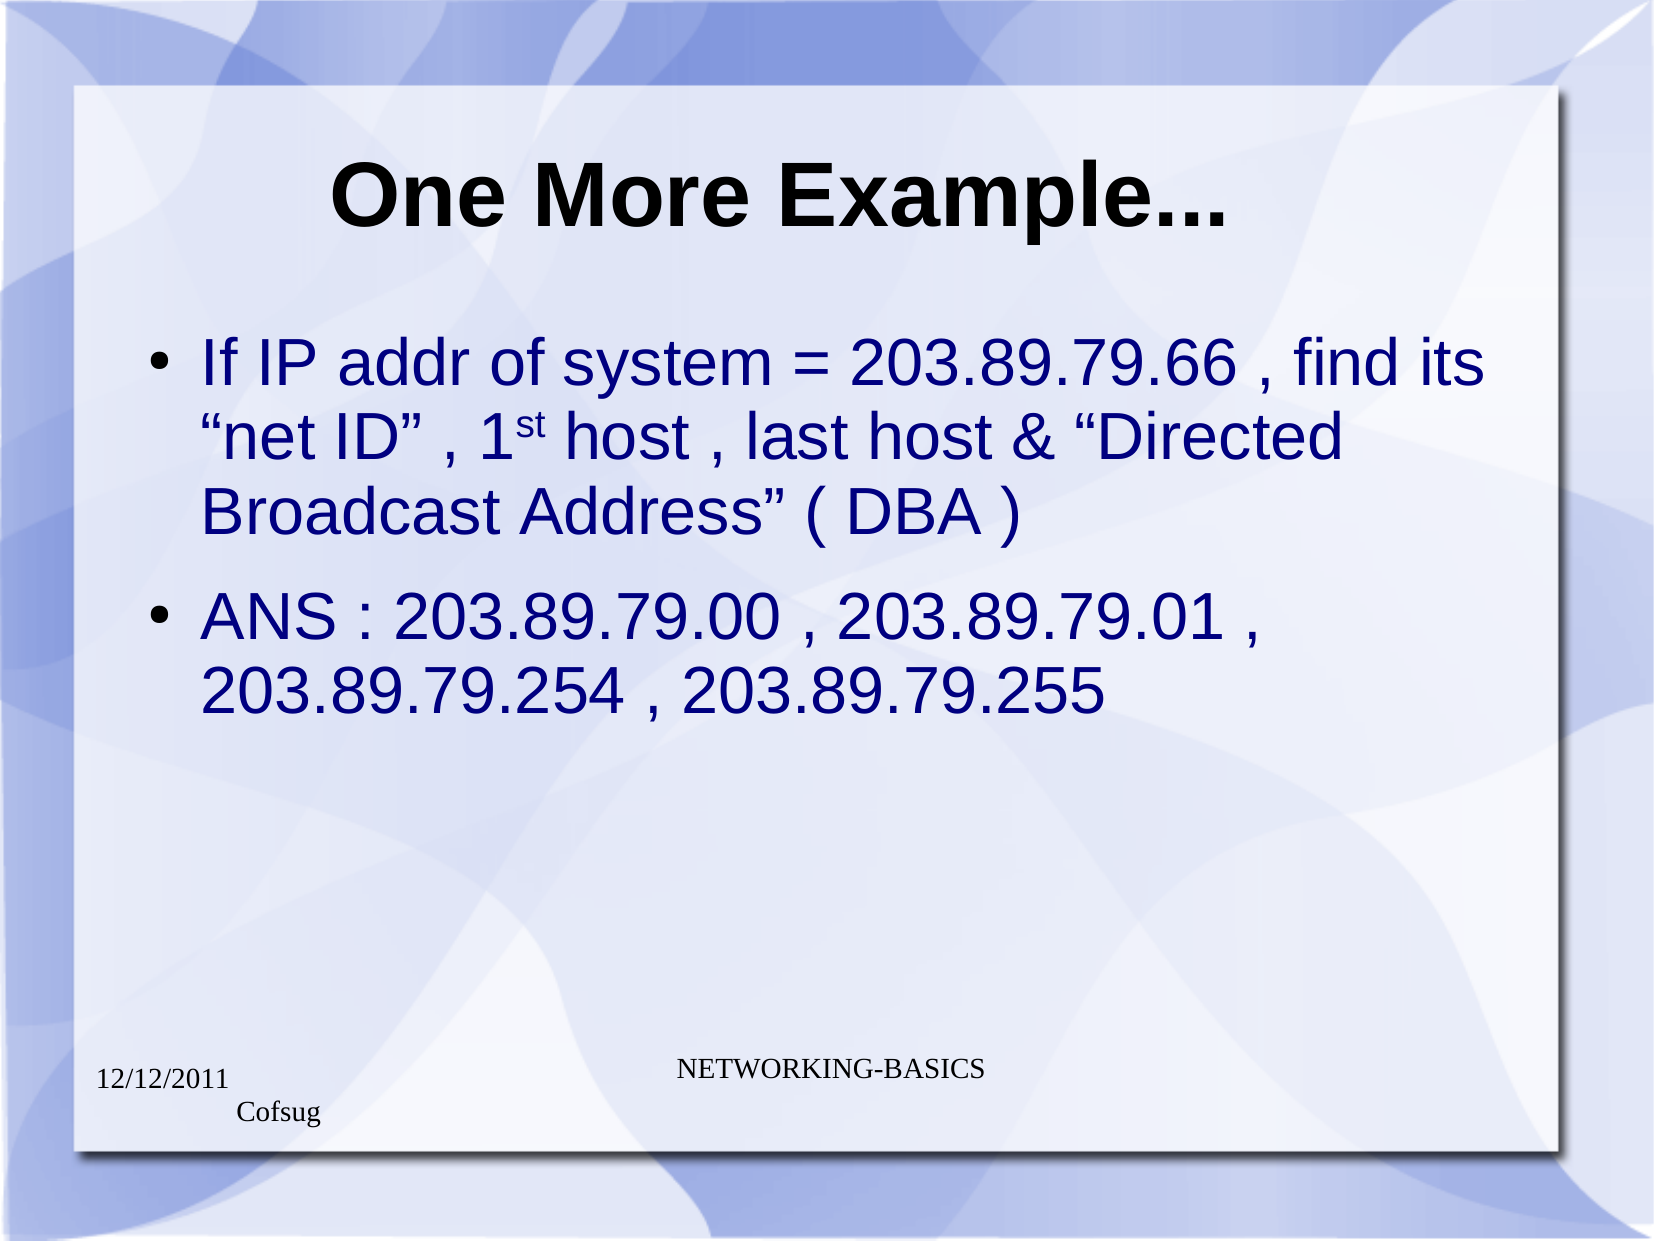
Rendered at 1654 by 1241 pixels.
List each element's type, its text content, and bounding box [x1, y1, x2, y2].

picture [0, 0, 1654, 1241]
list If IP addr of system = 203.89.79.66 , find its “net ID” , 1st host , last host & “Directed Broadcast Address” ( DBA ) ANS : 203.89.79.00 , 203.89.79.01 , 203.89.79.254 , 203.89.79.255 [129, 324, 1489, 1217]
title One More Example... [82, 90, 1536, 298]
